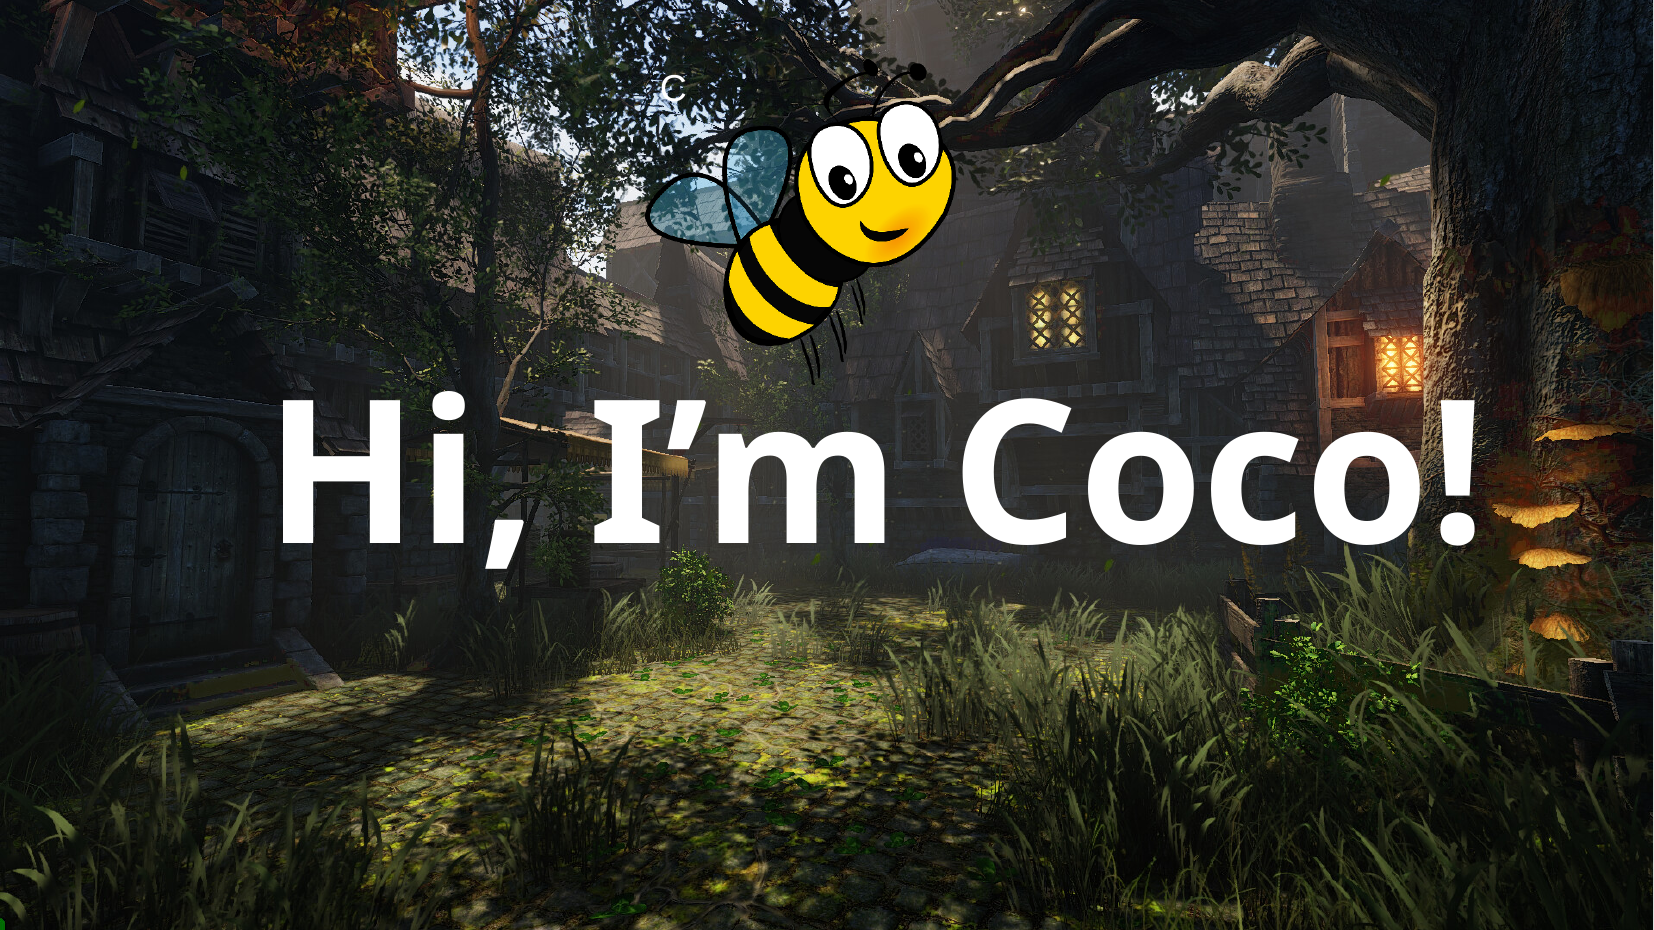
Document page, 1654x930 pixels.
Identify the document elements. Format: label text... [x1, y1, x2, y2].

title Hi, I’m Coco! [116, 270, 1636, 594]
picture [0, 0, 1654, 930]
